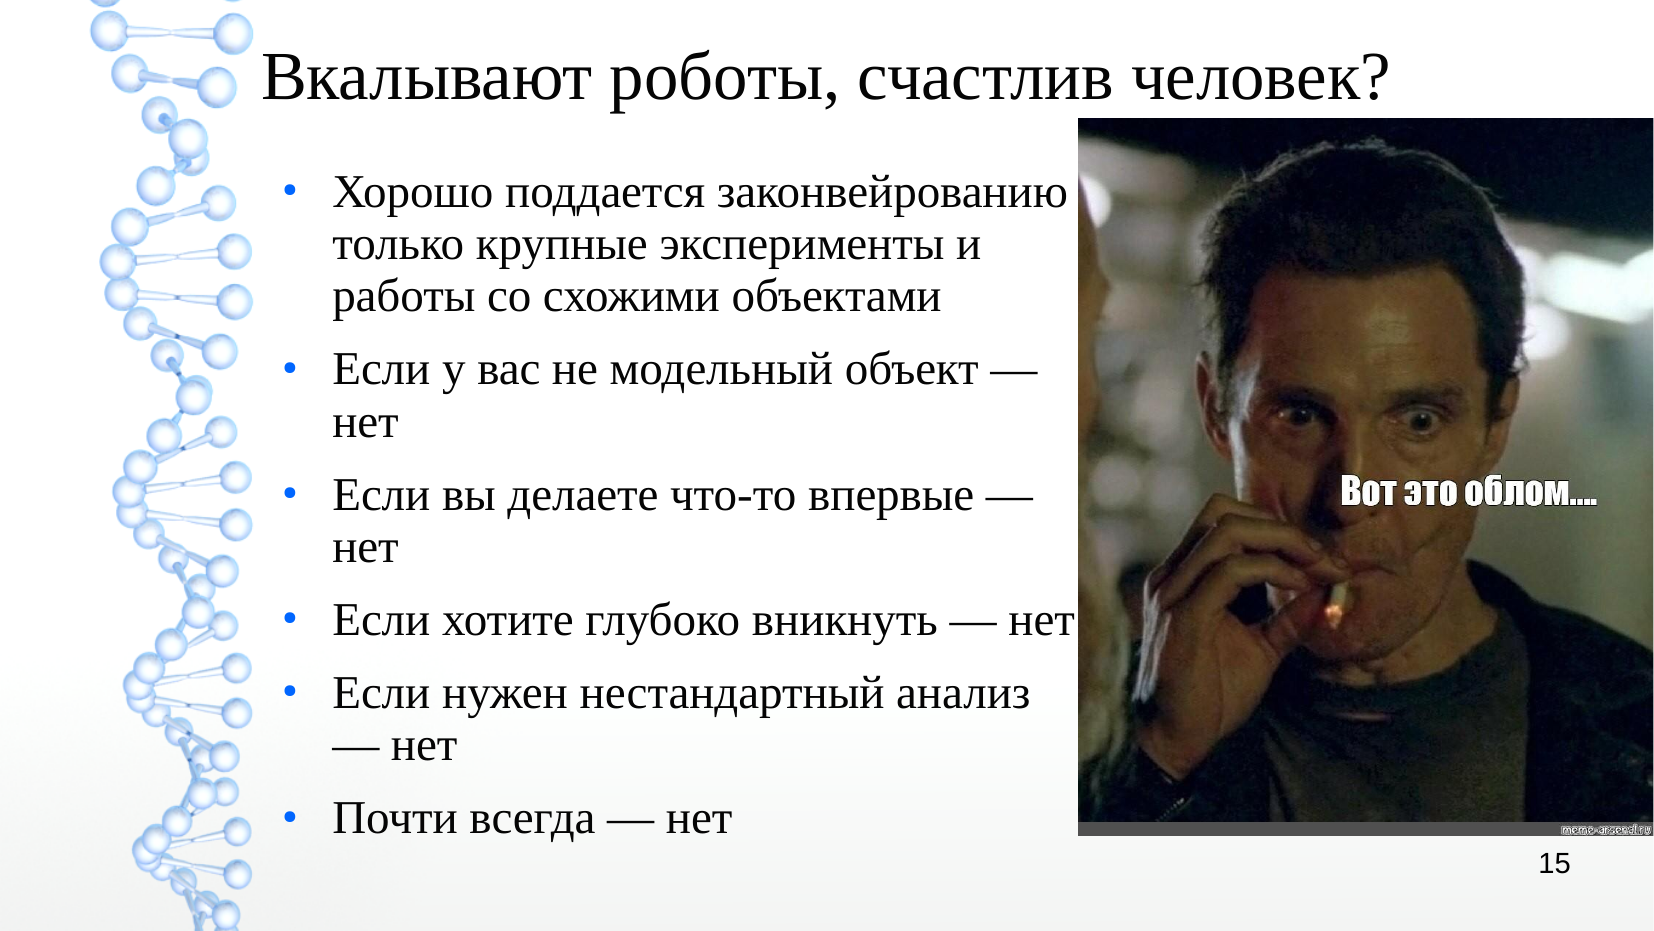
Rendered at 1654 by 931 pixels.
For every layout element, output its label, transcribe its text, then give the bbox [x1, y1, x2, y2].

list Хорошо поддается законвейрованию только крупные эксперименты и работы со схожими объектами Если у вас не модельный объект — нет Если вы делаете что-то впервые — нет Если хотите глубоко вникнуть — нет Если нужен нестандартный анализ — нет Почти всегда — нет [265, 165, 1079, 886]
title Вкалывают роботы, счастлив человек? [162, 0, 1492, 154]
picture [0, 0, 1654, 931]
